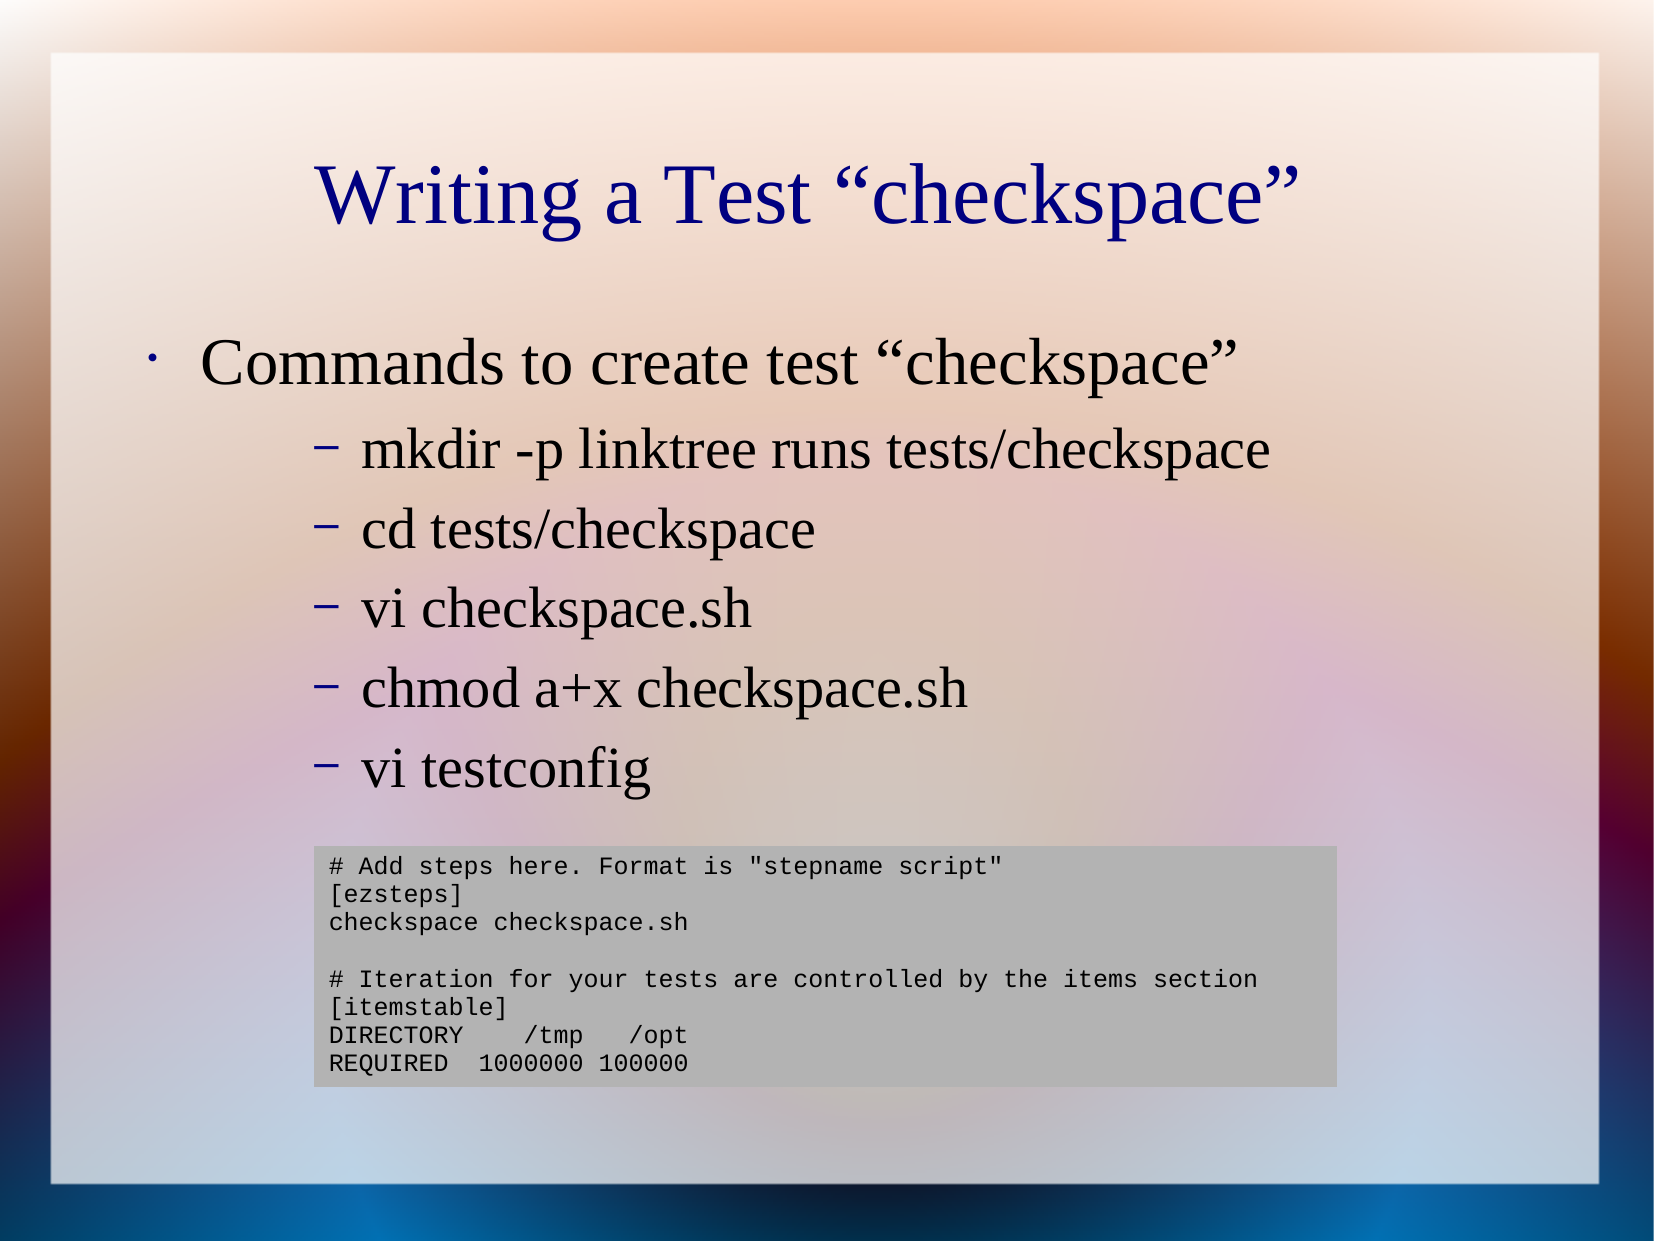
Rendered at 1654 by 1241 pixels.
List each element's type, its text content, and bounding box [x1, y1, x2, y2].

list Commands to create test “checkspace” mkdir -p linktree runs tests/checkspace cd tests/checkspace vi checkspace.sh chmod a+x checkspace.sh vi testconfig [129, 324, 1489, 800]
title Writing a Test “checkspace” [82, 98, 1536, 291]
table_header # Add steps here. Format is "stepname script" [ezsteps] checkspace checkspace.sh # Iteration for your tests are controlled by the items section [itemstable] DIRECTORY /tmp /opt REQUIRED 1000000 100000 [314, 846, 1337, 1087]
picture [0, 0, 1654, 1241]
